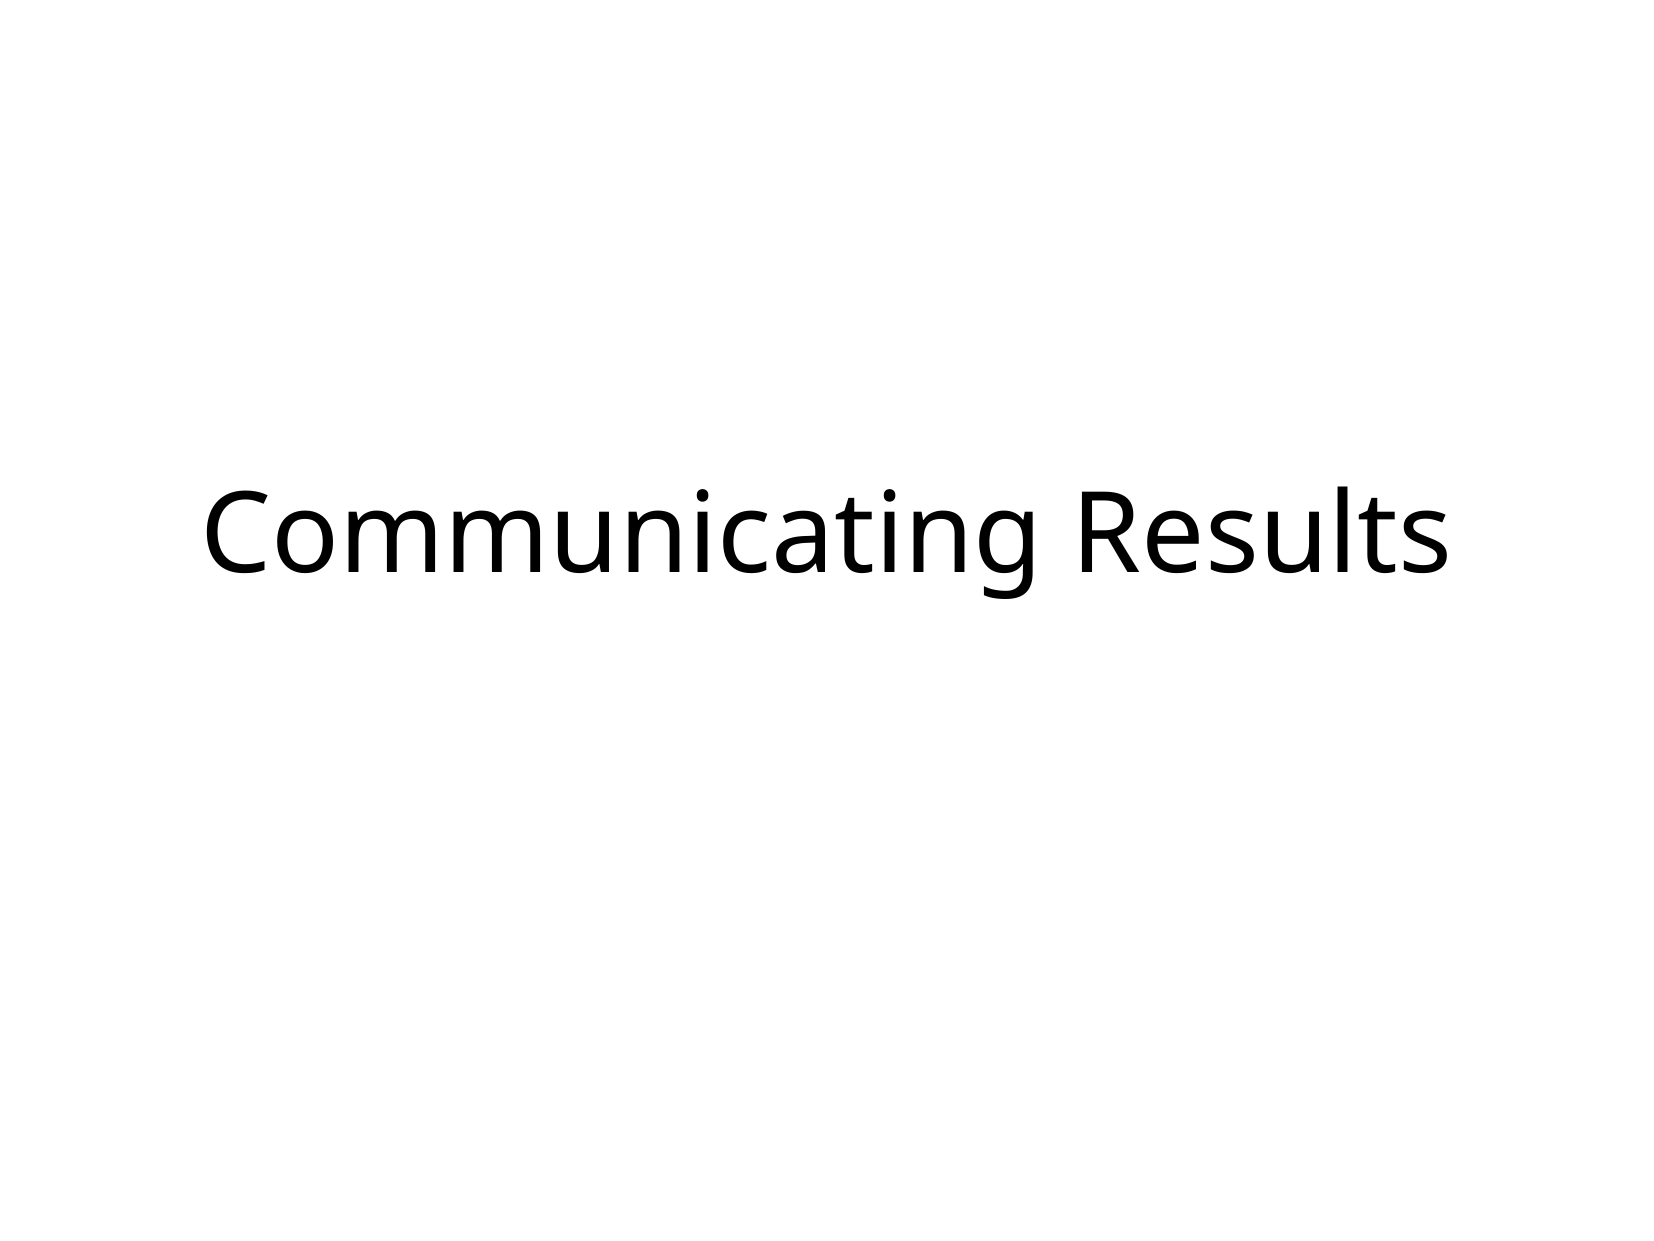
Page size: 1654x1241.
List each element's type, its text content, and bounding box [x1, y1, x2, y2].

subtitle Communicating Results [82, 49, 1571, 1010]
